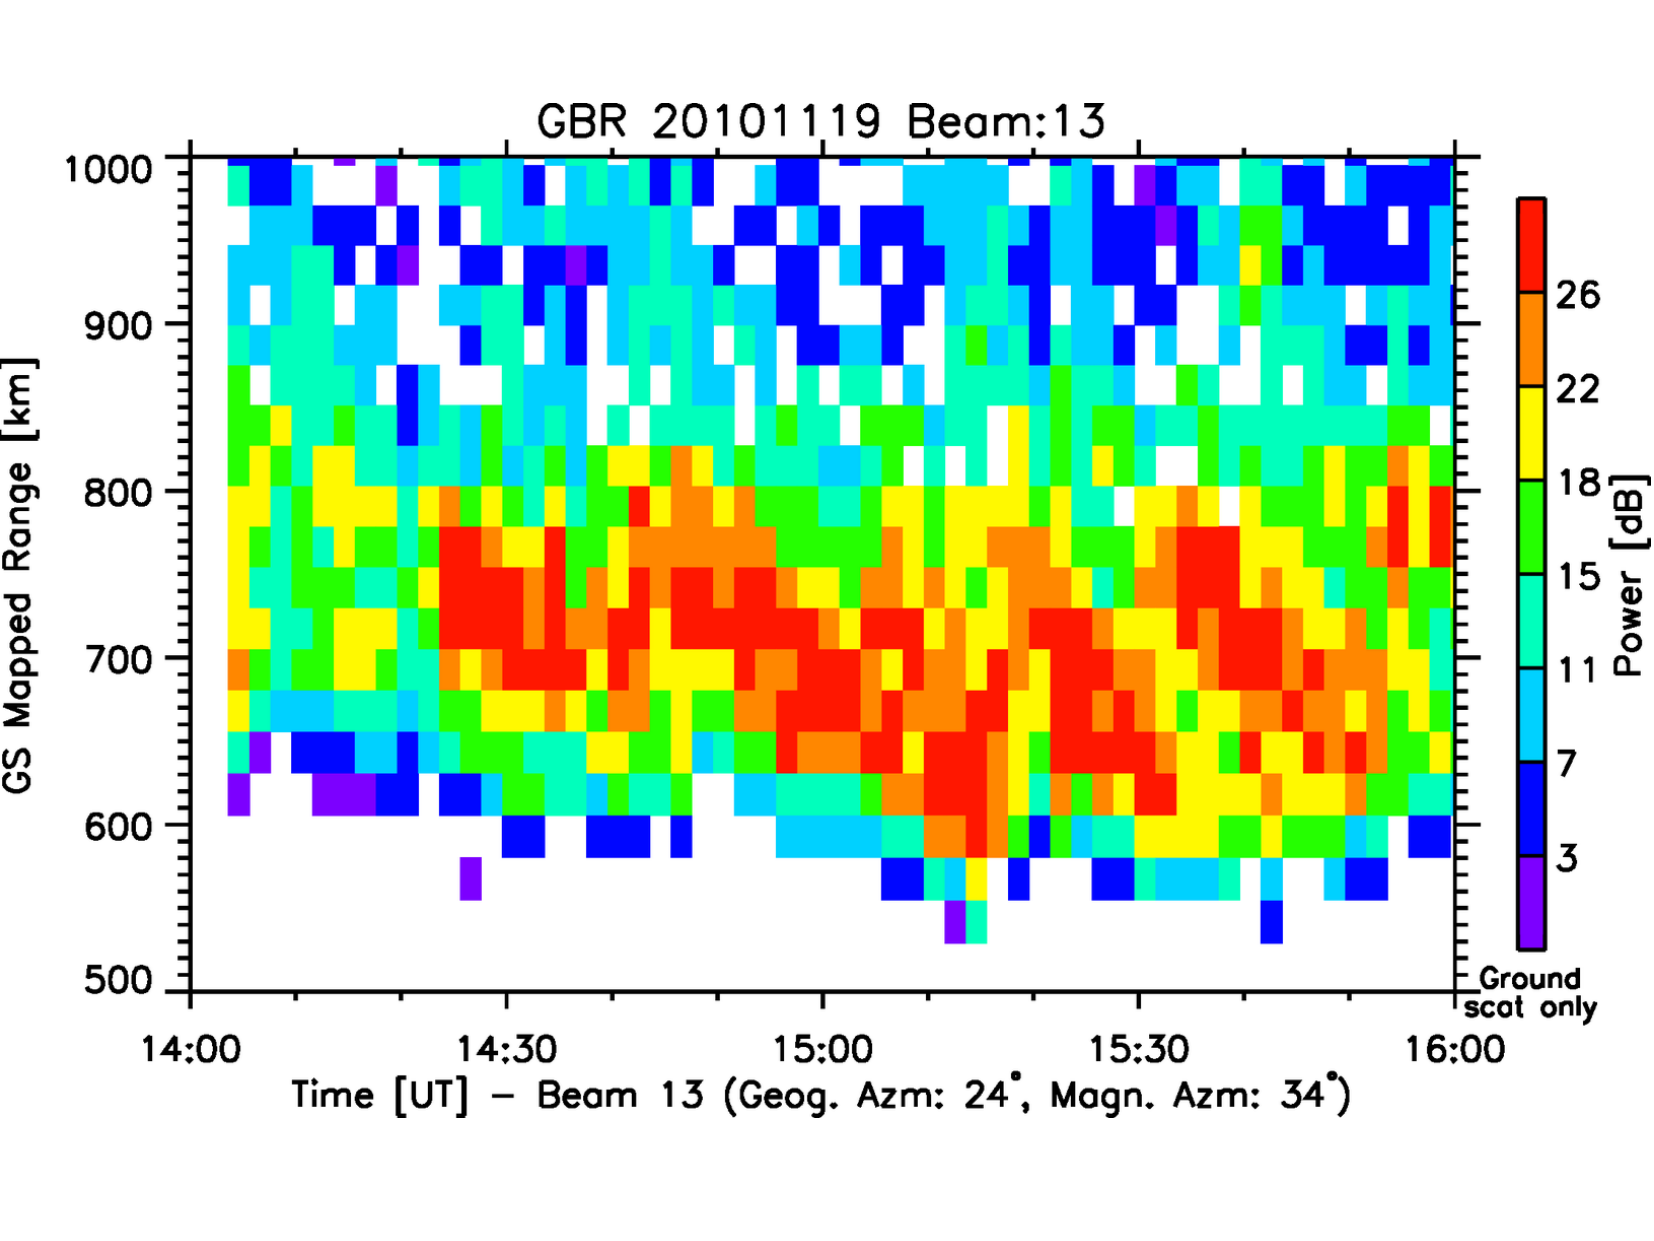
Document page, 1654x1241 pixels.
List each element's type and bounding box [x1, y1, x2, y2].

picture [0, 103, 1651, 1118]
